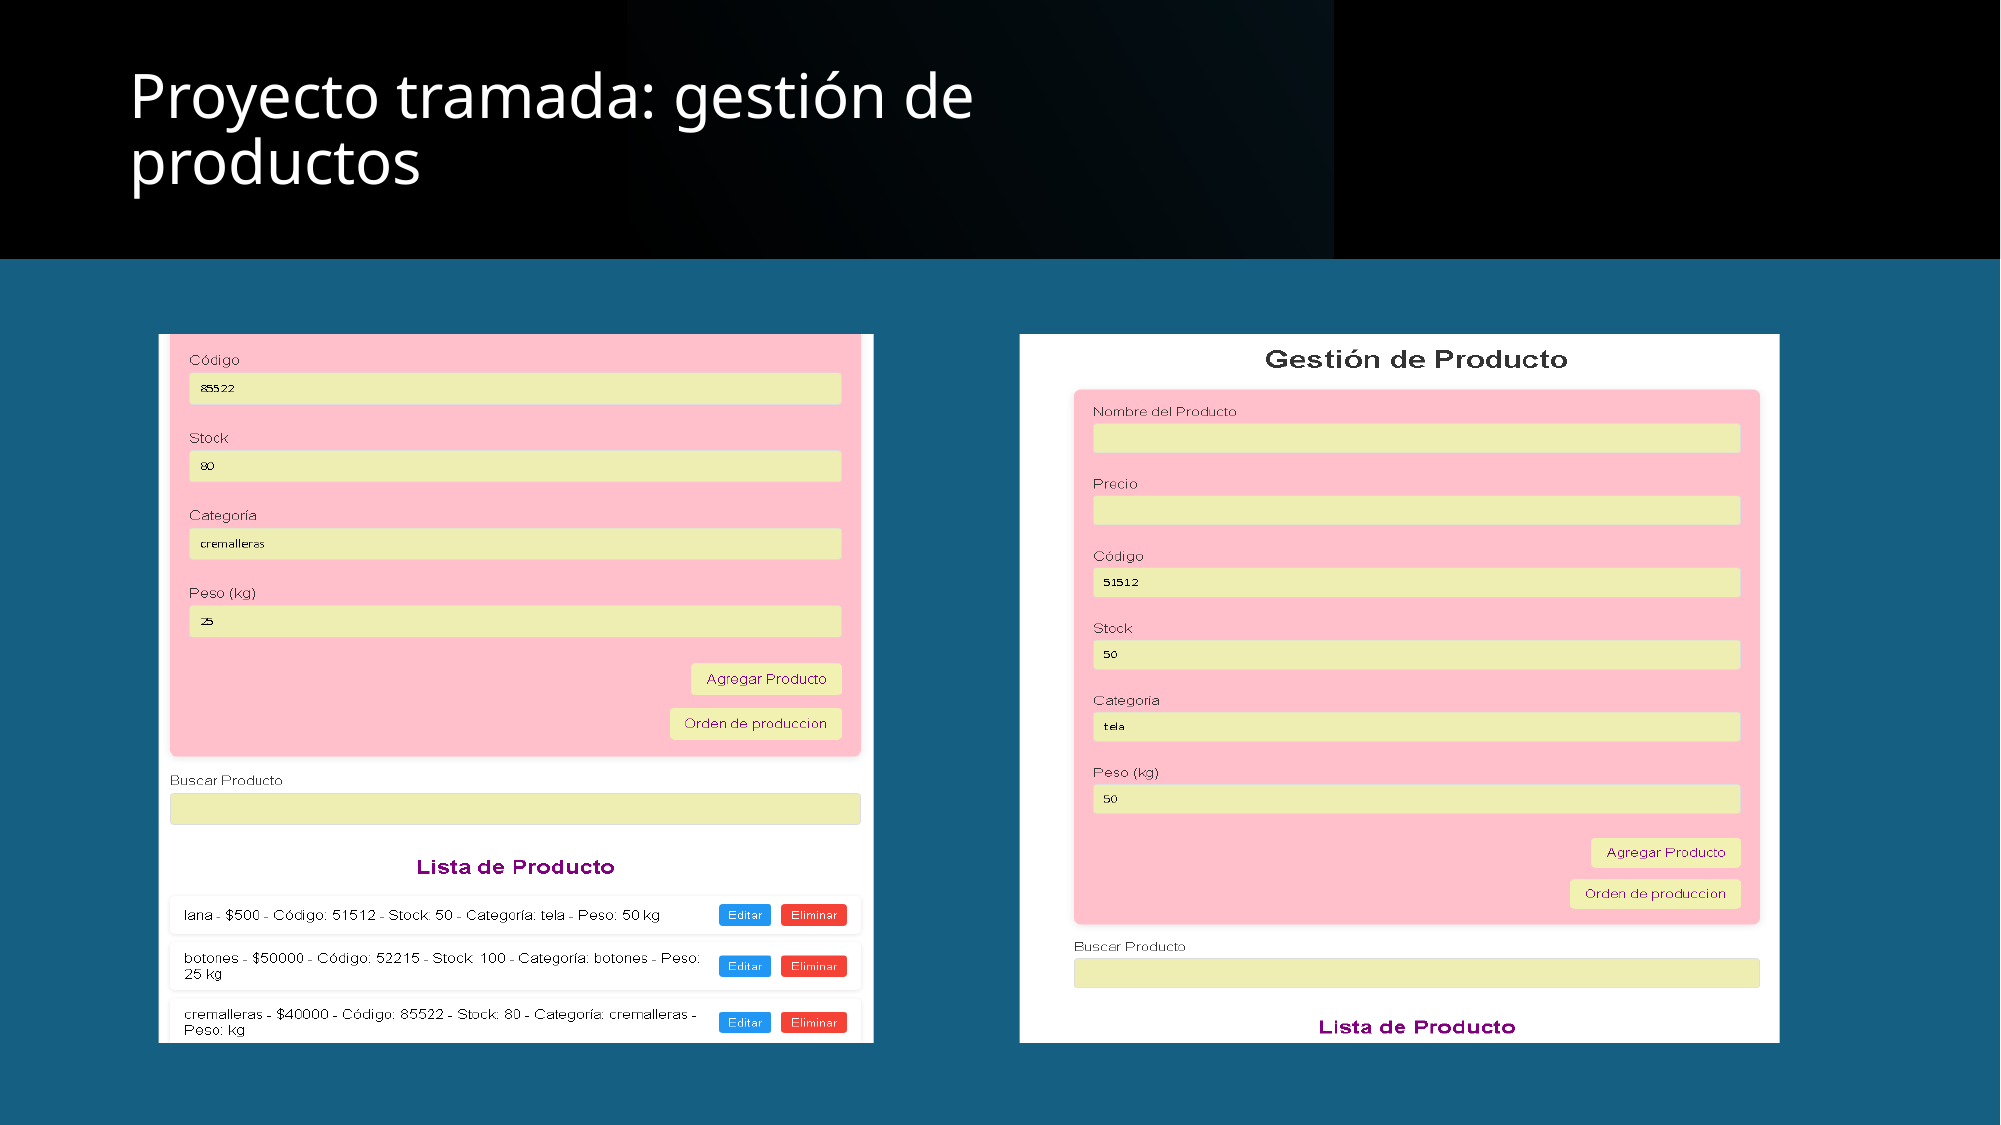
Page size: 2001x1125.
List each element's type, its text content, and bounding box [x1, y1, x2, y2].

text_box [0, 0, 2000, 1125]
picture [1019, 334, 1780, 1043]
title Proyecto tramada: gestión de productos [114, 57, 1279, 206]
picture [158, 334, 874, 1043]
